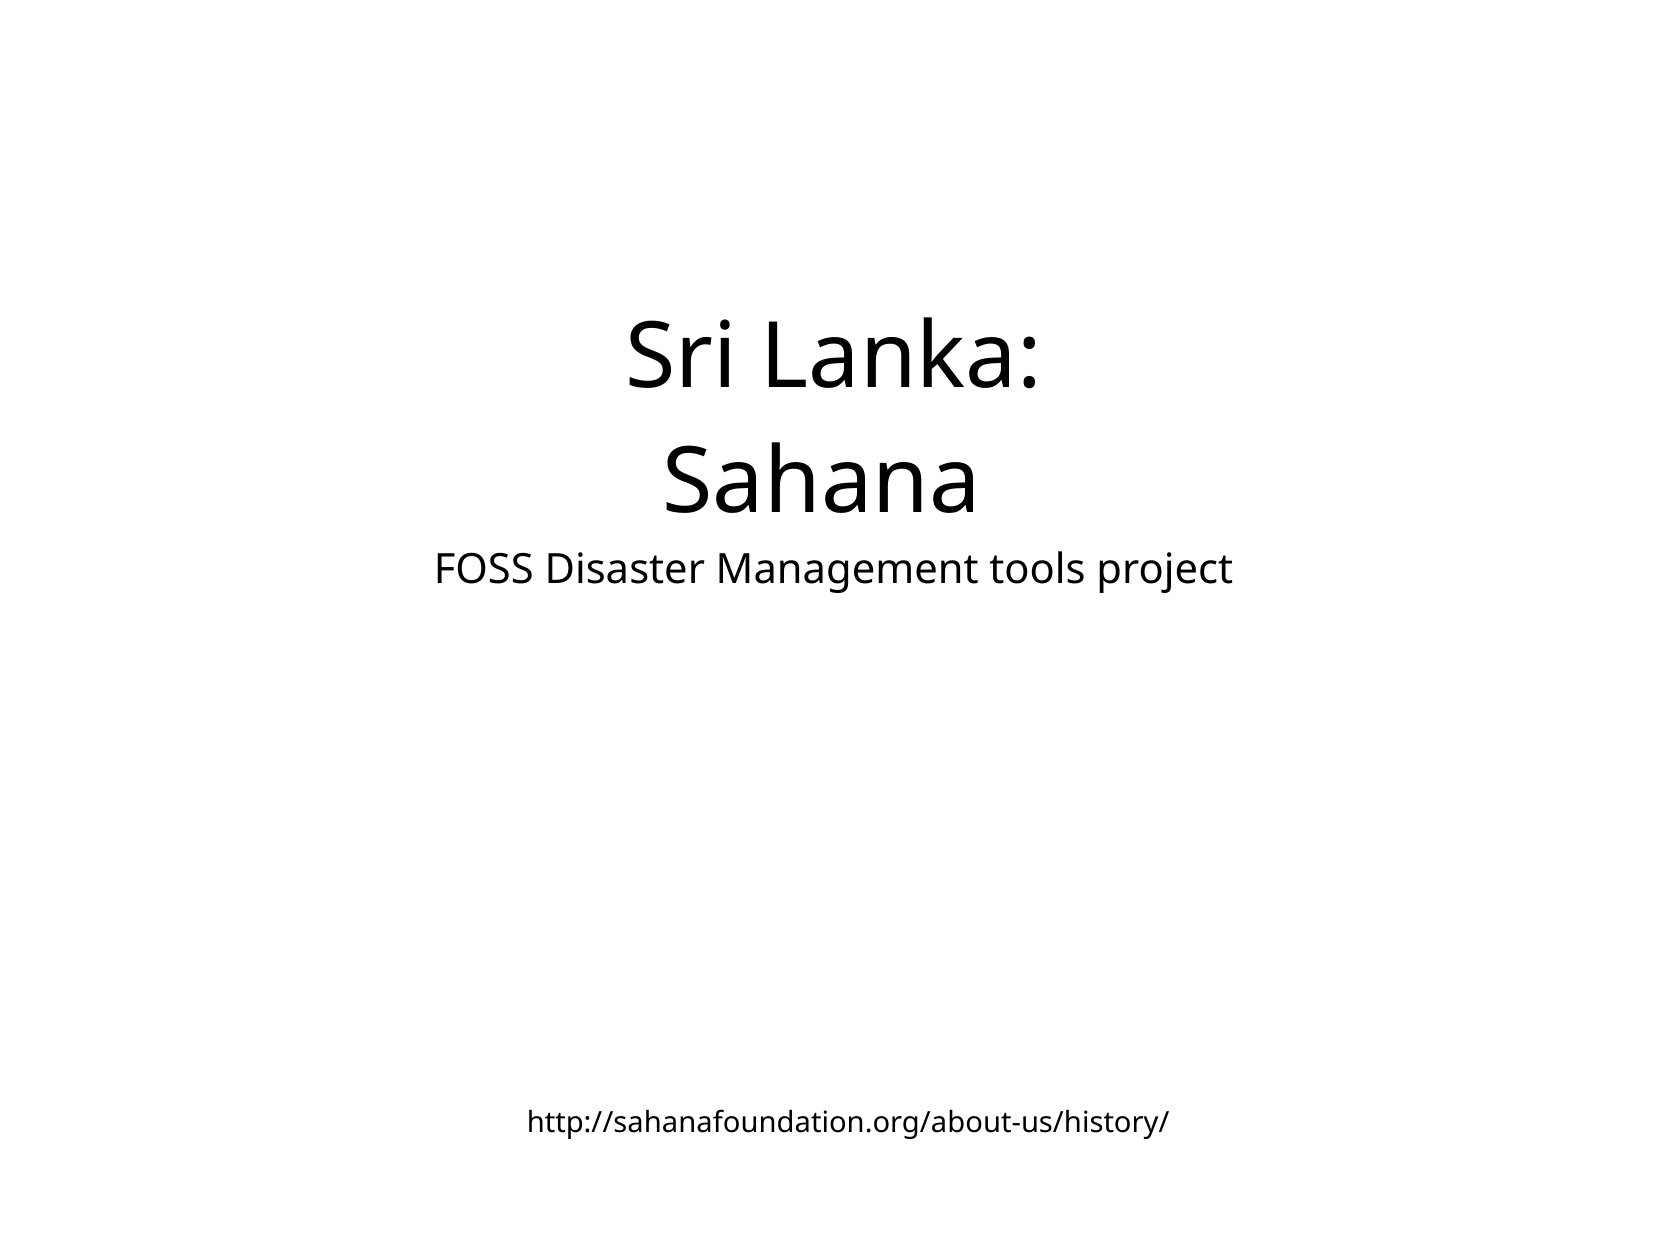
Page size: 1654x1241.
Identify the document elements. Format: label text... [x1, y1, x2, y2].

title http://sahanafoundation.org/about-us/history/ [86, 1041, 1576, 1201]
title Sri Lanka: Sahana FOSS Disaster Management tools project [71, 289, 1561, 959]
